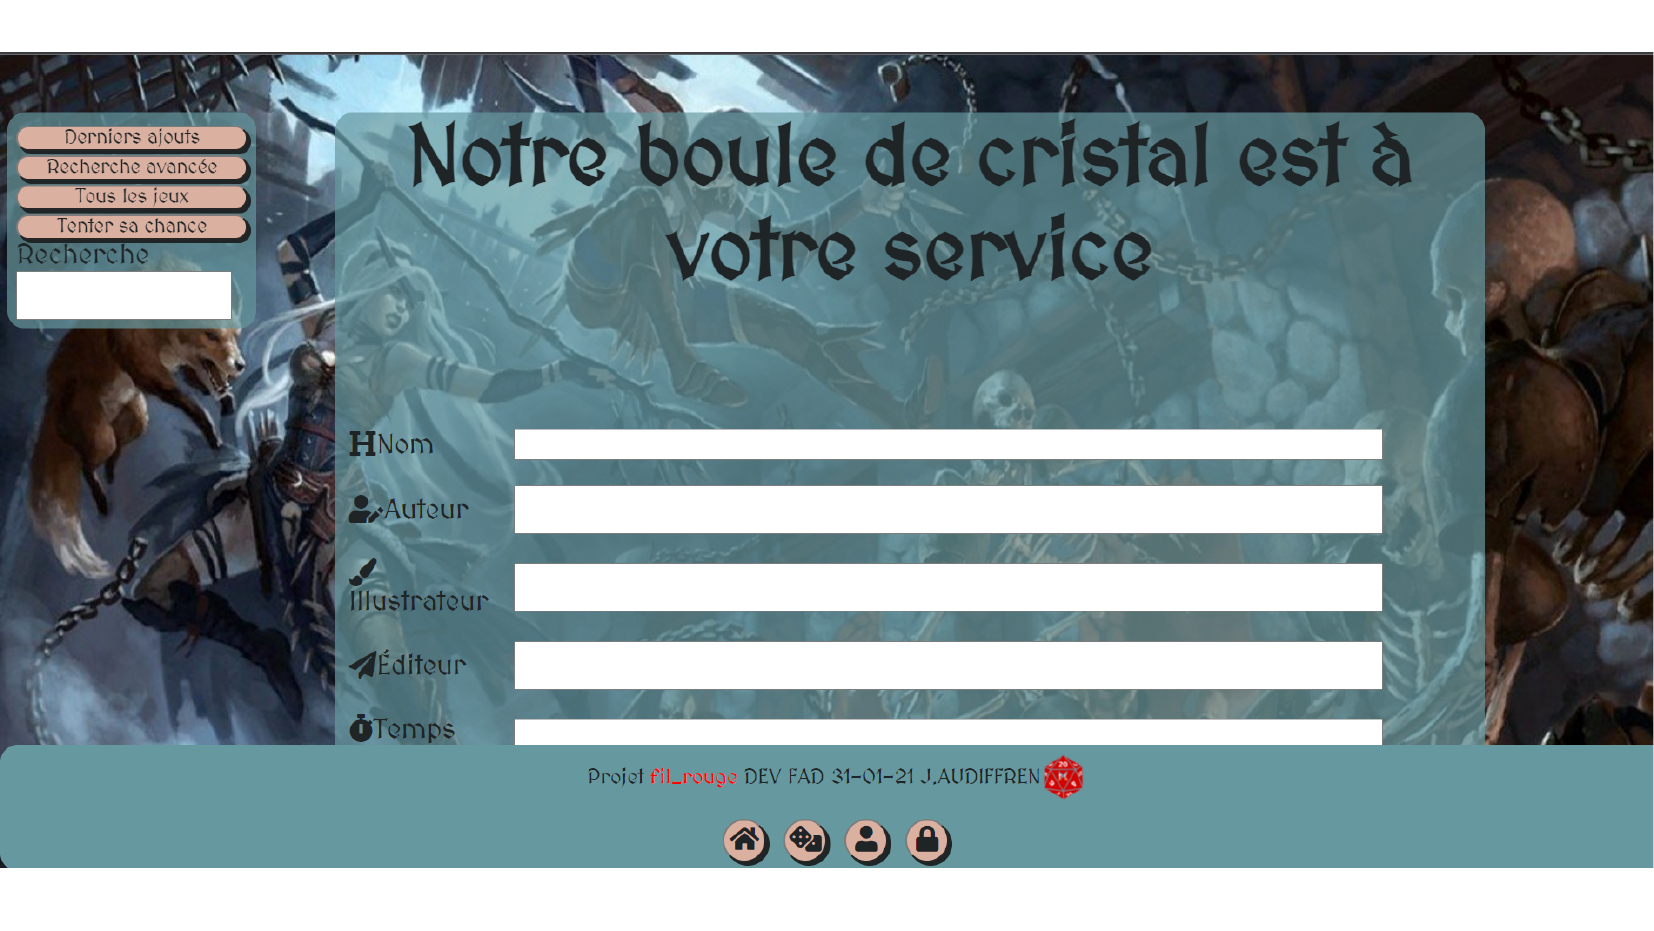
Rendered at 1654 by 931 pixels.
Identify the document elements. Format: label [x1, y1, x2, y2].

picture [0, 52, 1654, 868]
